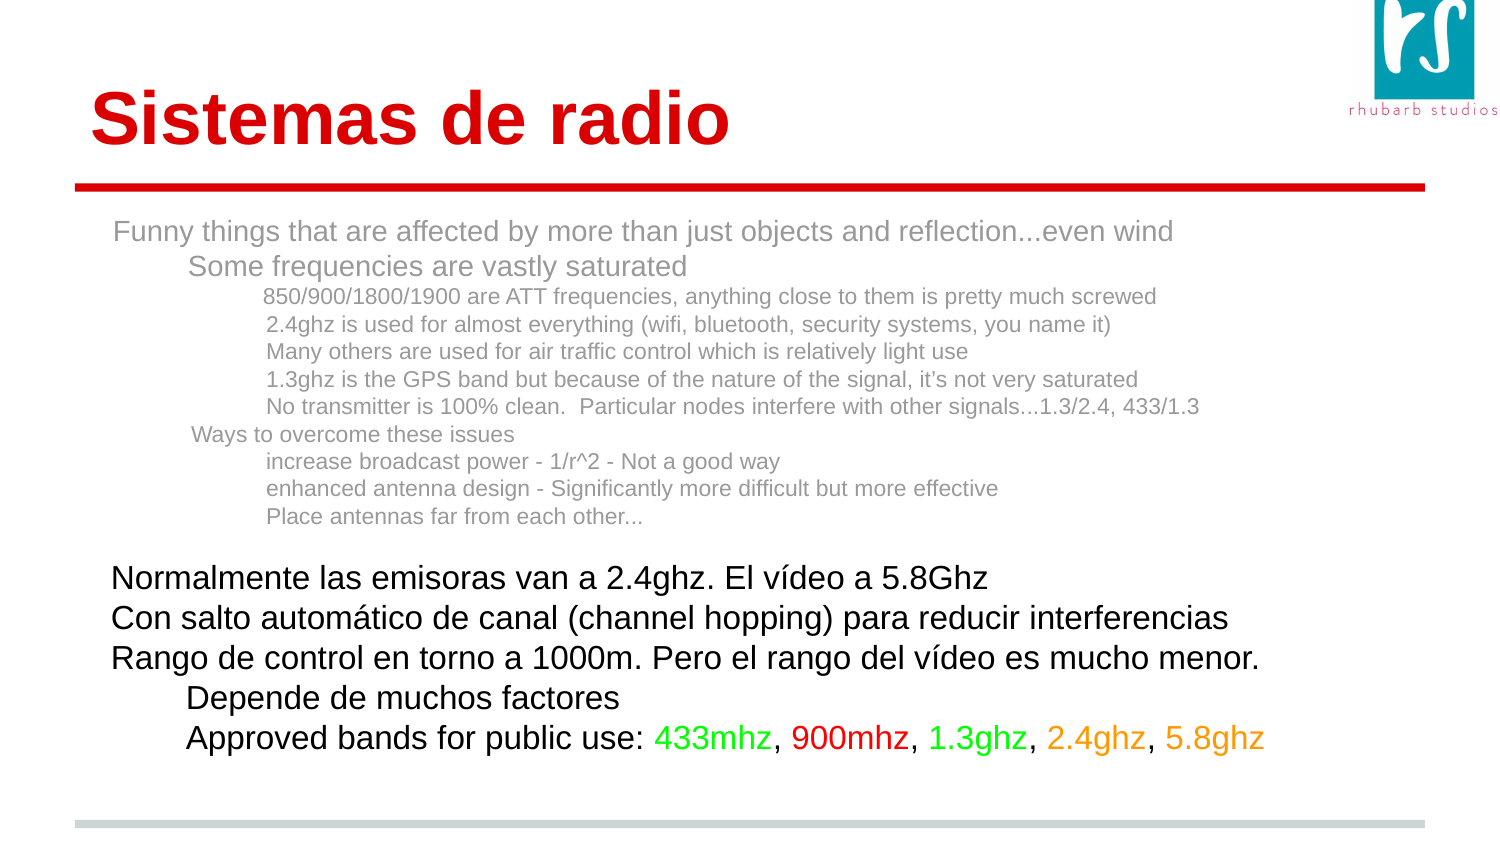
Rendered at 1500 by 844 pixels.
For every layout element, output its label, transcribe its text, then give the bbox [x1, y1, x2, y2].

title Sistemas de radio [75, 33, 1425, 175]
picture [1348, 0, 1500, 118]
list Funny things that are affected by more than just objects and reflection...even wind Some frequencies are vastly saturated 850/900/1800/1900 are ATT frequencies, anything close to them is pretty much screwed 2.4ghz is used for almost everything (wifi, bluetooth, security systems, you name it) Many others are used for air traffic control which is relatively light use 1.3ghz is the GPS band but because of the nature of the signal, it’s not very saturated No transmitter is 100% clean. Particular nodes interfere with other signals...1.3/2.4, 433/1.3 Ways to overcome these issues increase broadcast power - 1/r^2 - Not a good way enhanced antenna design - Significantly more difficult but more effective Place antennas far from each other... Normalmente las emisoras van a 2.4ghz. El vídeo a 5.8Ghz Con salto automático de canal (channel hopping) para reducir interferencias Rango de control en torno a 1000m. Pero el rango del vídeo es mucho menor. Depende de muchos factores Approved bands for public use: 433mhz, 900mhz, 1.3ghz, 2.4ghz, 5.8ghz [75, 196, 1425, 808]
